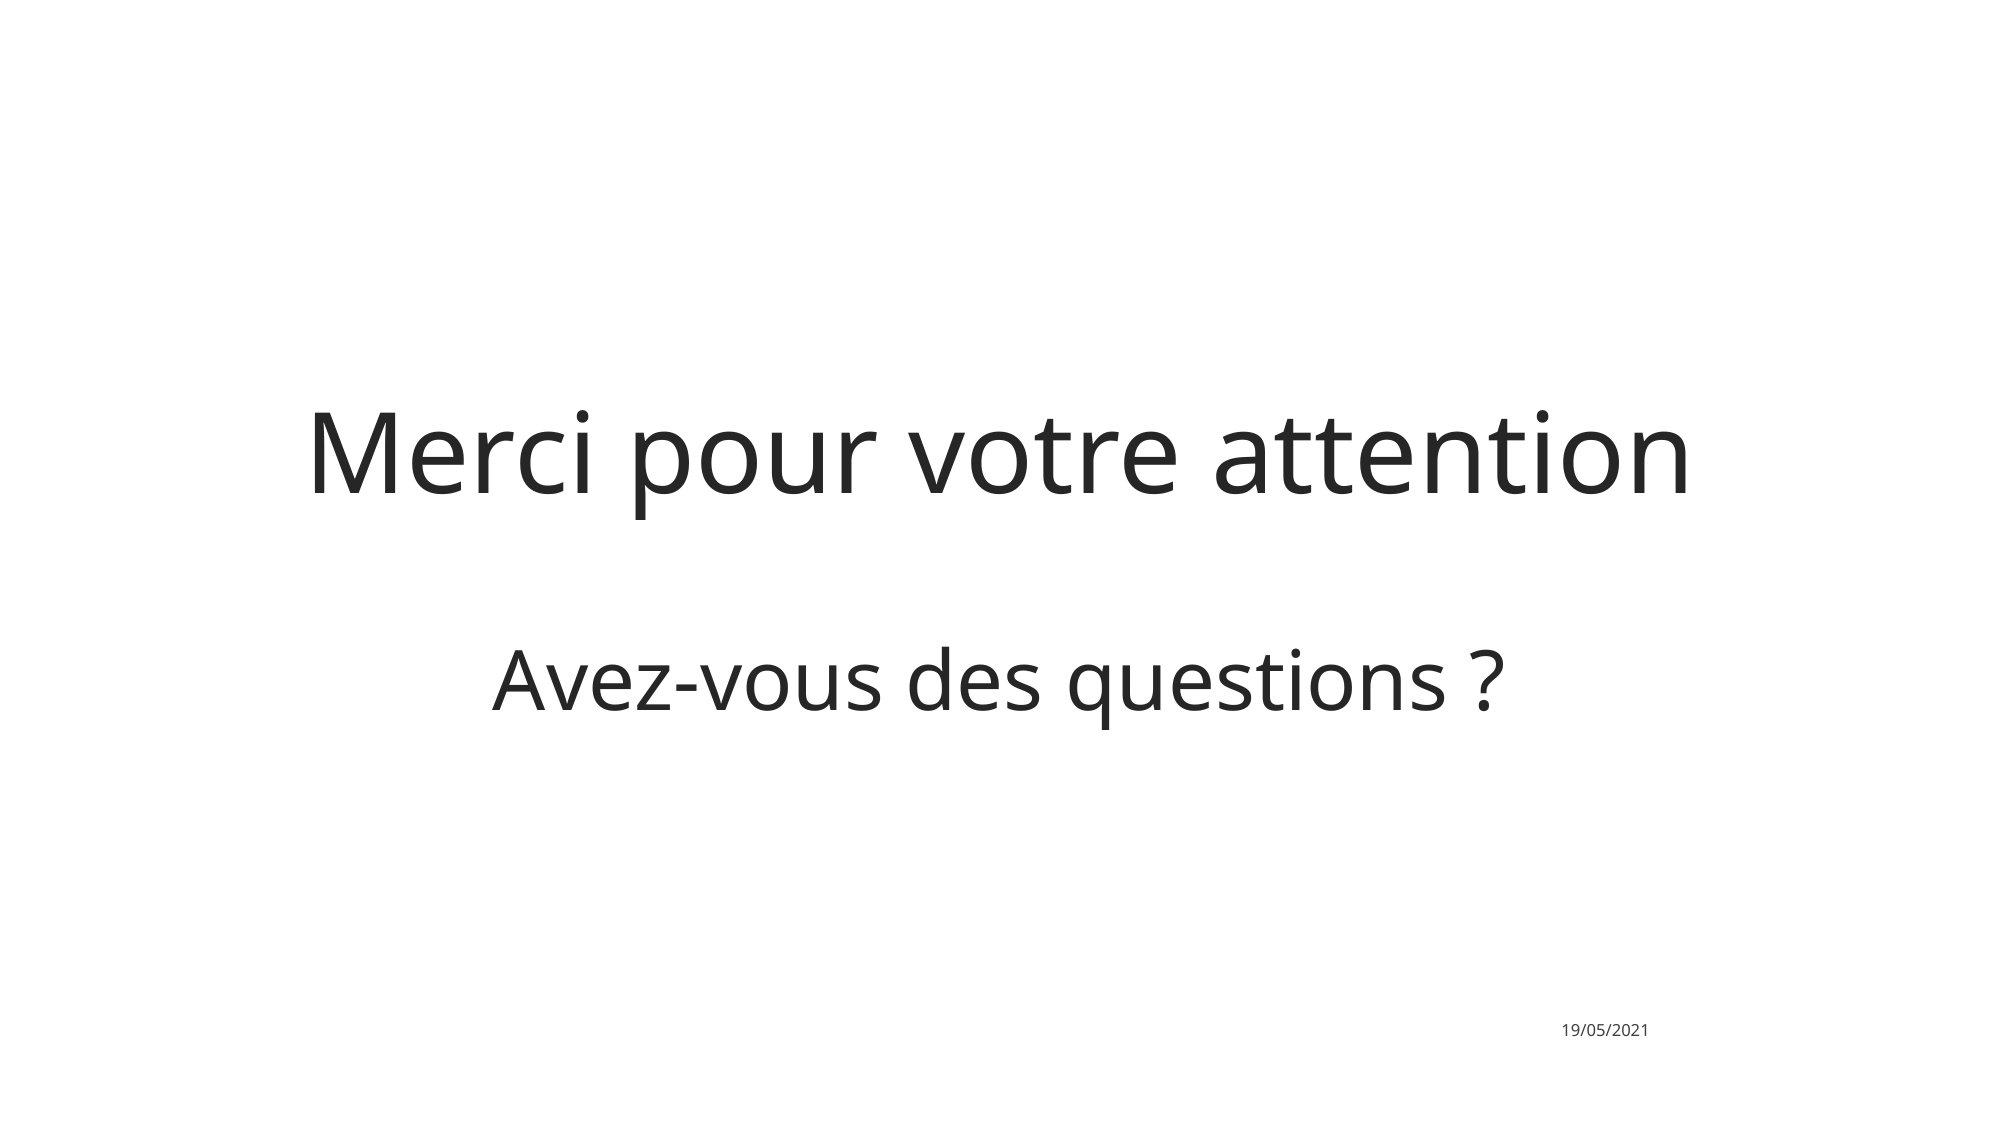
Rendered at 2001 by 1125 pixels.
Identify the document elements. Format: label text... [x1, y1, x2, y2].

slide_number 19/05/2021 [1190, 990, 1665, 1050]
title Merci pour votre attention Avez-vous des questions ? [0, 417, 2000, 708]
